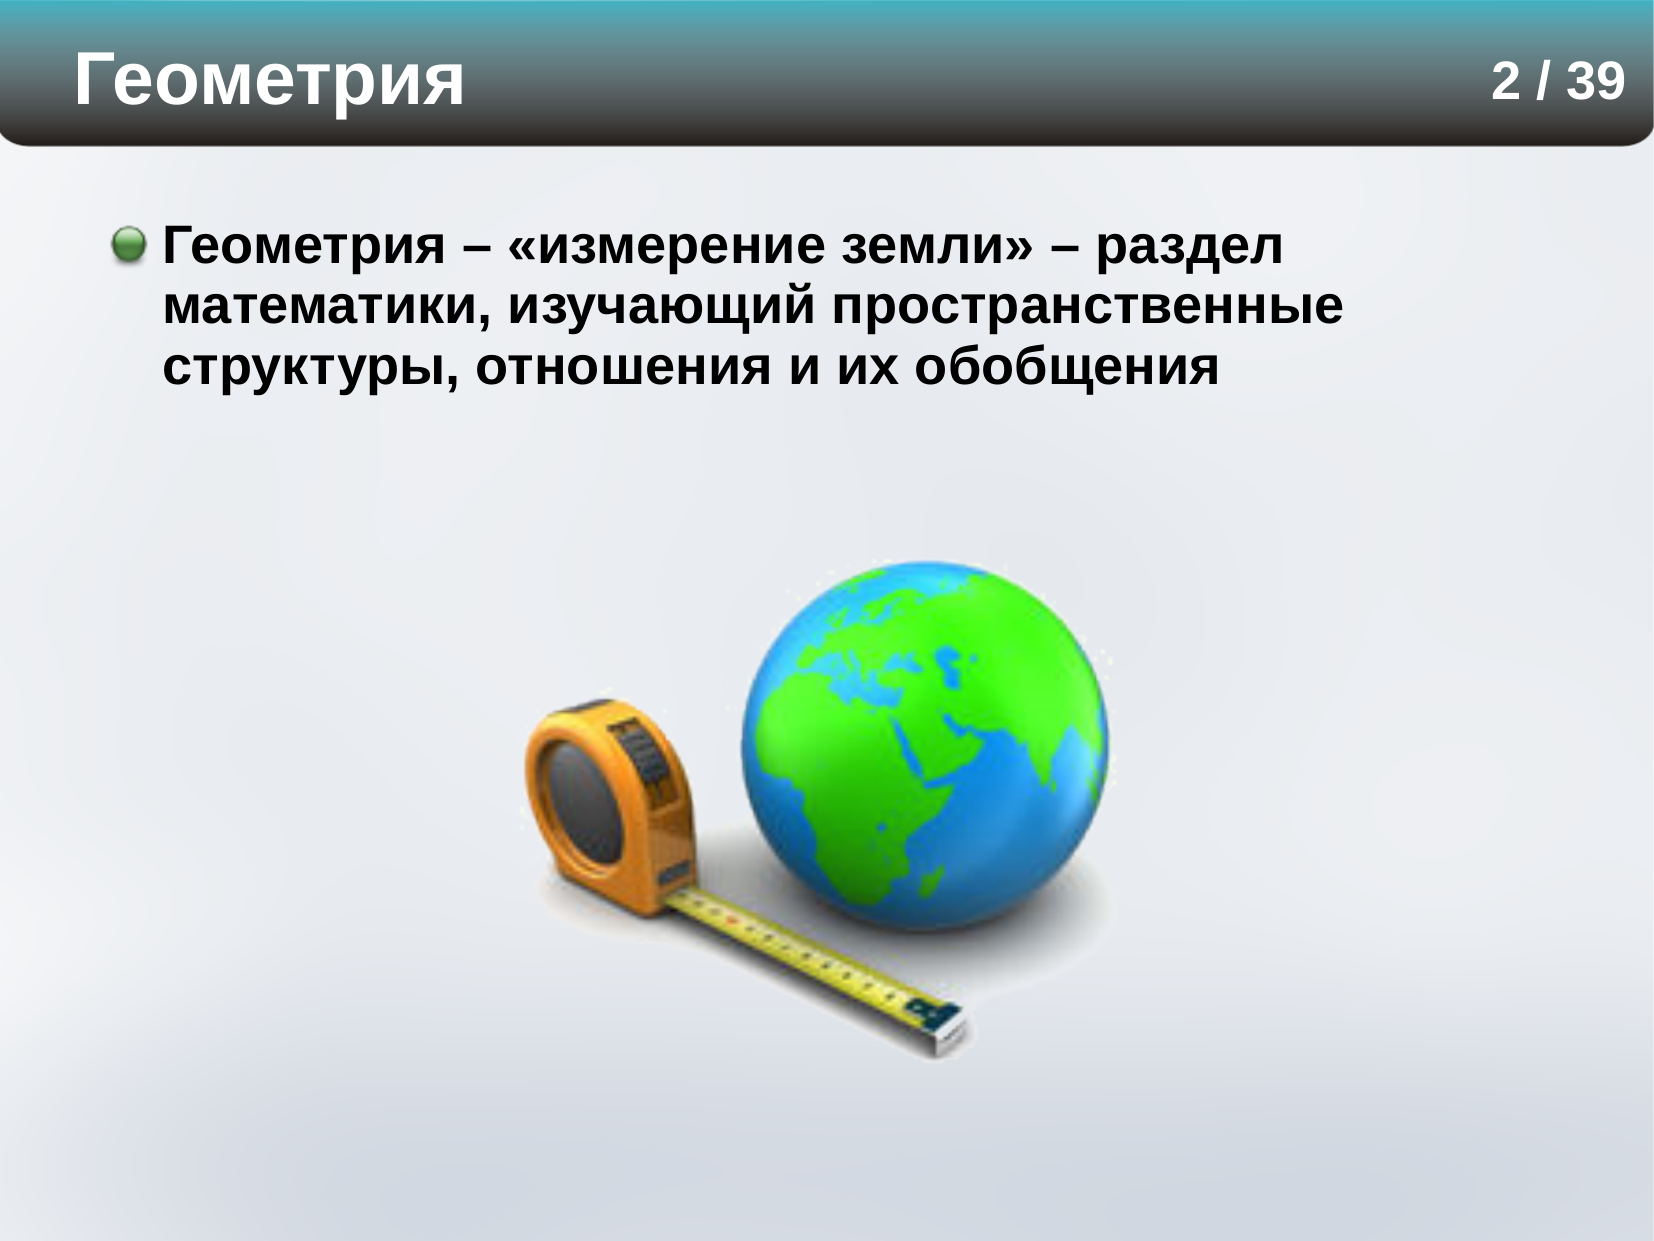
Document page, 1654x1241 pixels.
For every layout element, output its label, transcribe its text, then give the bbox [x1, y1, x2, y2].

picture [0, 0, 1654, 1241]
text_box <number> / 39 [1476, 42, 1654, 179]
text_box Геометрия [59, 29, 916, 129]
text_box Геометрия – «измерение земли» – раздел математики, изучающий пространственные структуры, отношения и их обобщения [88, 206, 1565, 404]
